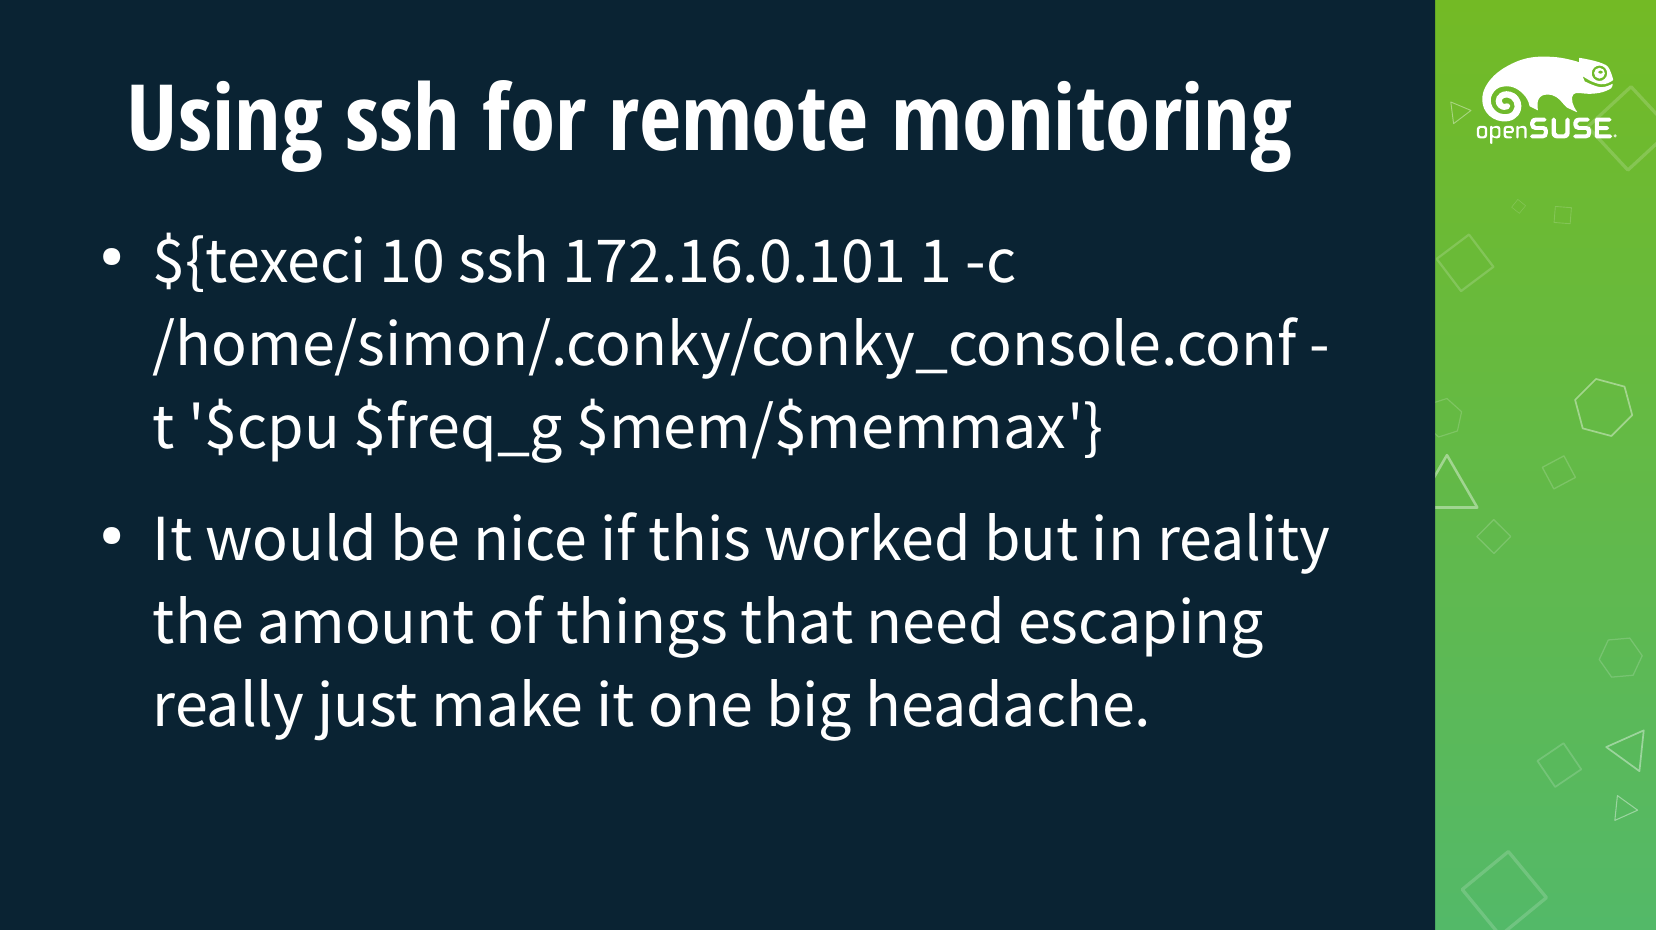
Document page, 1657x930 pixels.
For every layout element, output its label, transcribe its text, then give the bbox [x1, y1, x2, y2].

title Using ssh for remote monitoring [82, 37, 1338, 193]
list ${texeci 10 ssh 172.16.0.101 1 -c /home/simon/.conky/conky_console.conf -t '$cpu $freq_g $mem/$memmax'} It would be nice if this worked but in reality the amount of things that need escaping really just make it one big headache. [82, 217, 1338, 757]
